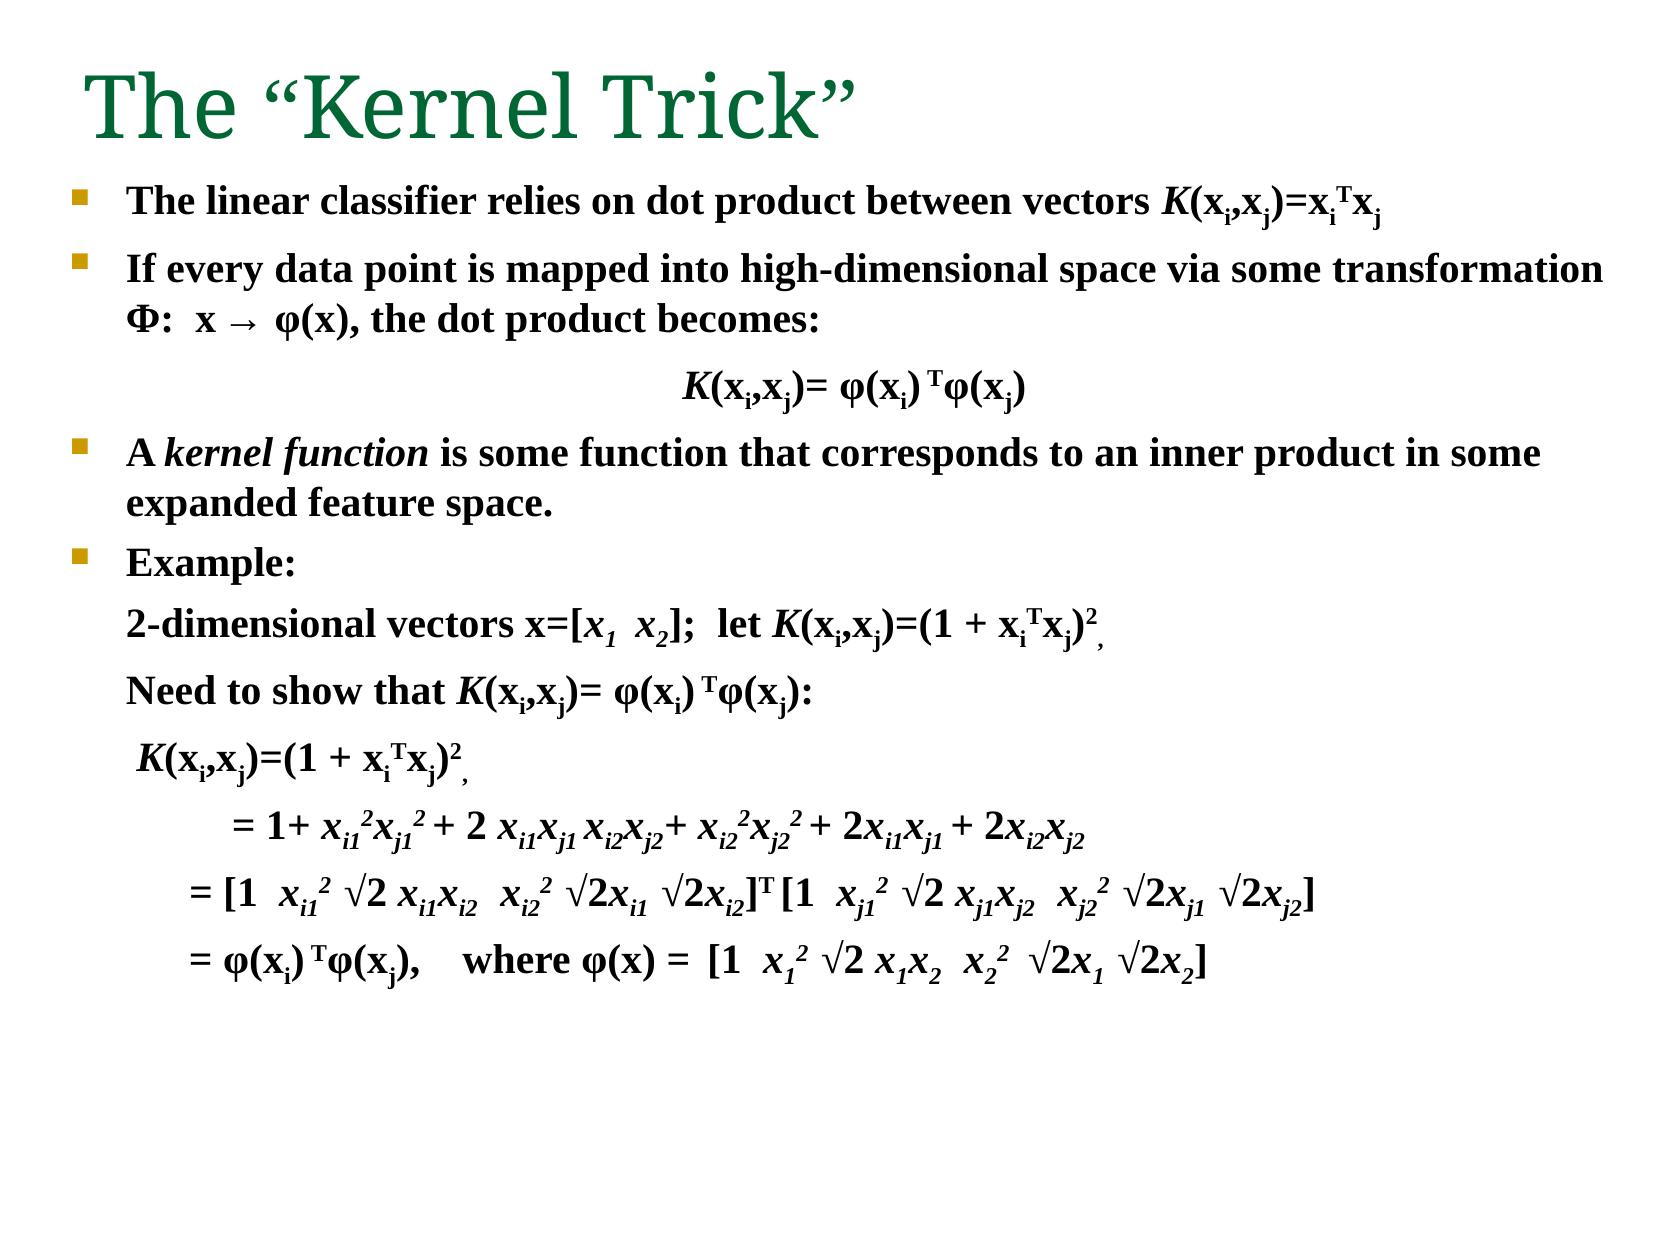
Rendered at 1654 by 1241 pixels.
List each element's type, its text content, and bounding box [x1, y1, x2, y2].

text_box The “Kernel Trick” [68, 41, 1475, 165]
text_box The linear classifier relies on dot product between vectors K(xi,xj)=xiTxj If every data point is mapped into high-dimensional space via some transformation Φ: x → φ(x), the dot product becomes: K(xi,xj)= φ(xi) Tφ(xj) A kernel function is some function that corresponds to an inner product in some expanded feature space. Example: 2-dimensional vectors x=[x1 x2]; let K(xi,xj)=(1 + xiTxj)2, Need to show that K(xi,xj)= φ(xi) Tφ(xj): K(xi,xj)=(1 + xiTxj)2, = 1+ xi12xj12 + 2 xi1xj1 xi2xj2+ xi22xj22 + 2xi1xj1 + 2xi2xj2 = [1 xi12 √2 xi1xi2 xi22 √2xi1 √2xi2]T [1 xj12 √2 xj1xj2 xj22 √2xj1 √2xj2] = φ(xi) Tφ(xj), where φ(x) = [1 x12 √2 x1x2 x22 √2x1 √2x2] [55, 165, 1654, 1075]
